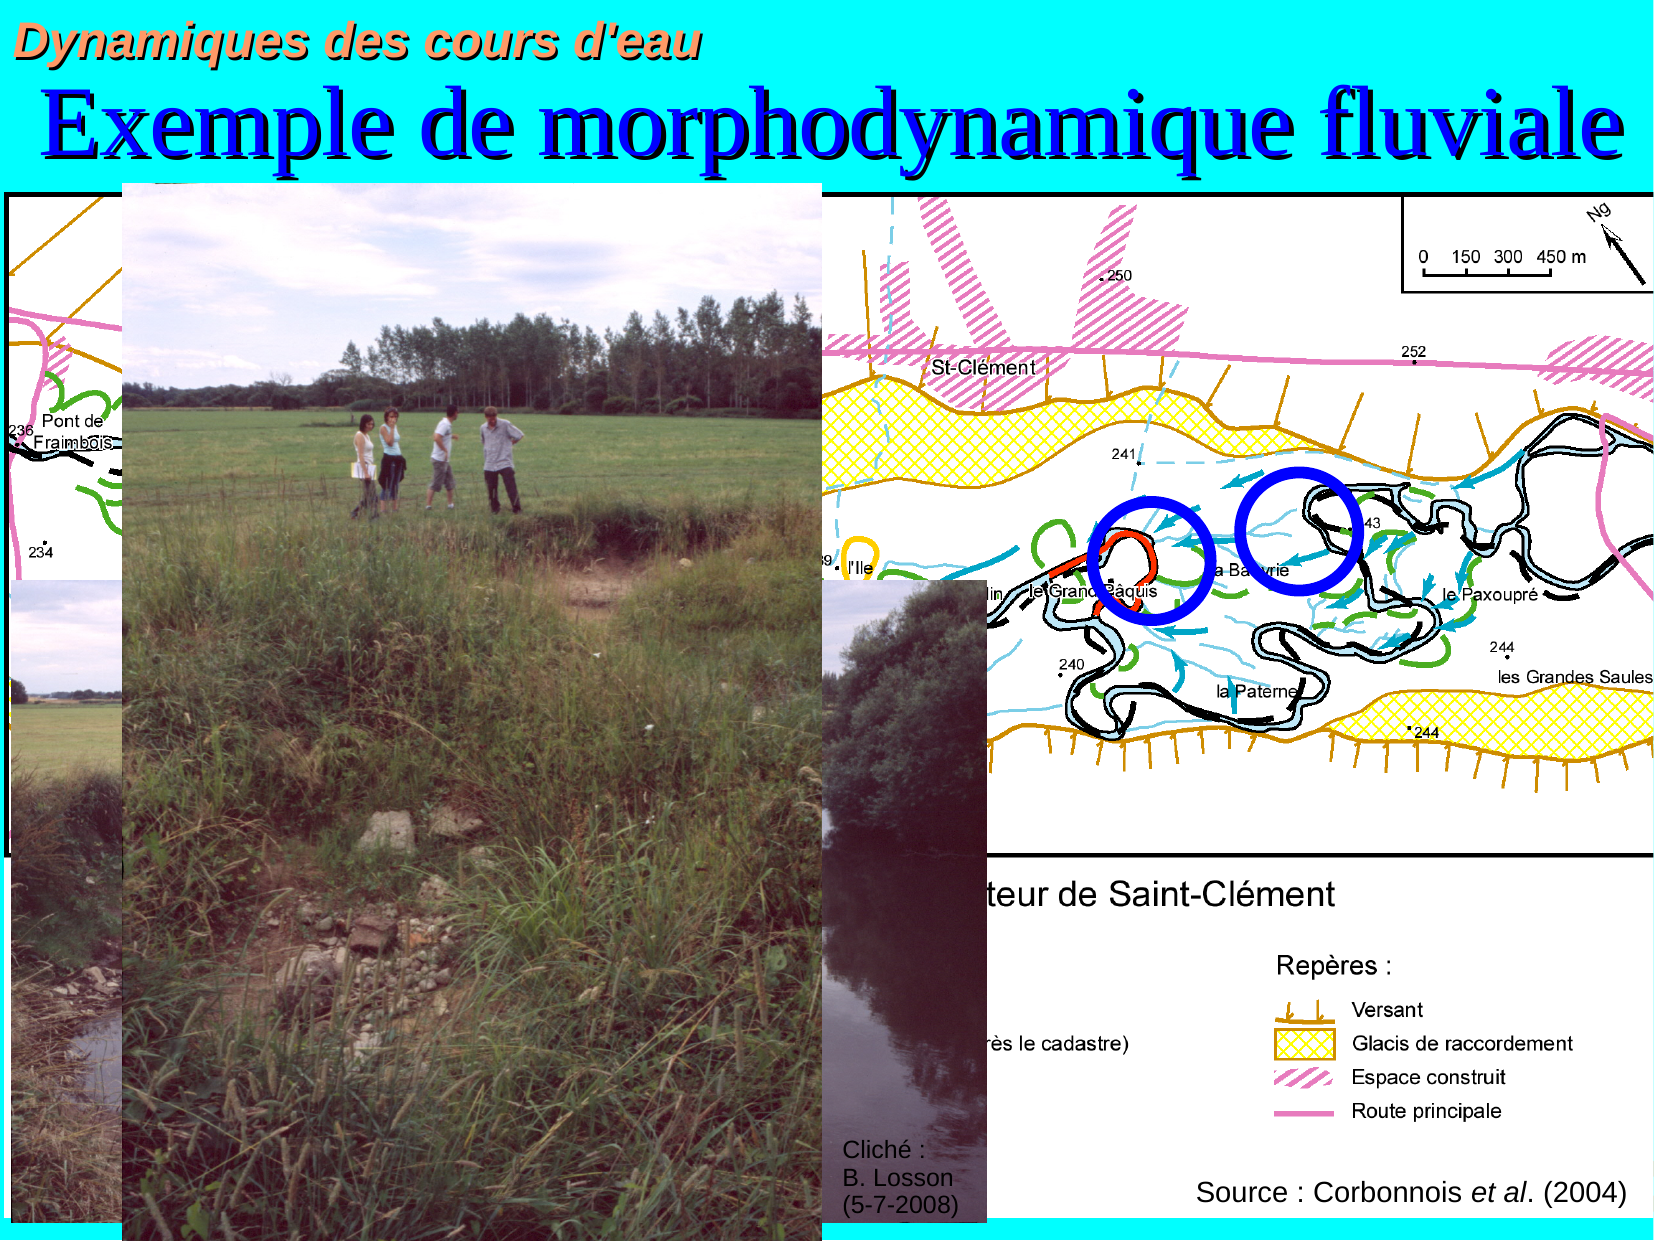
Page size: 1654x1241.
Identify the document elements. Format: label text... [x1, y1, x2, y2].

title Dynamiques des cours d'eau [5, 4, 709, 77]
text_box Source : Corbonnois et al. (2004) [1181, 1168, 1643, 1217]
text_box Exemple de morphodynamique fluviale [23, 59, 1648, 185]
picture [4, 183, 1654, 1241]
text_box Cliché : B. Losson (5-7-2008) [827, 1127, 975, 1227]
